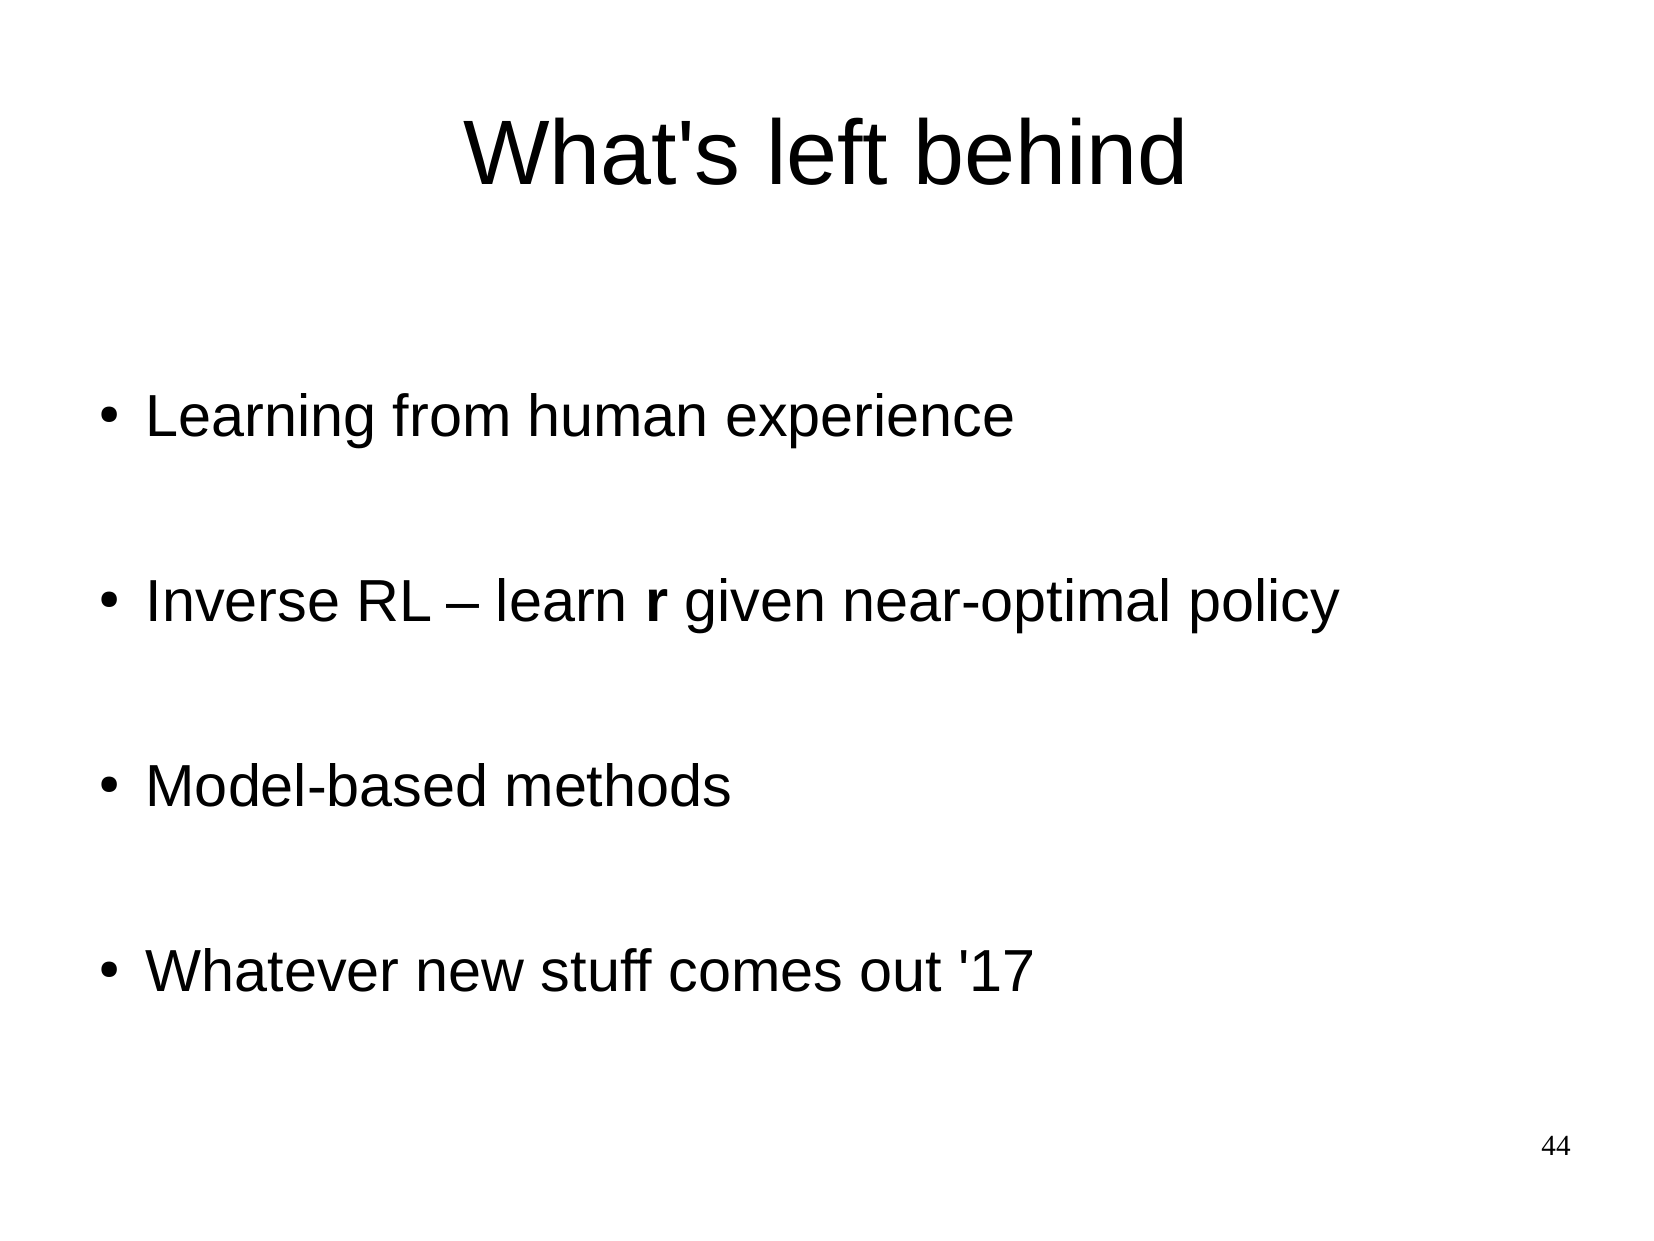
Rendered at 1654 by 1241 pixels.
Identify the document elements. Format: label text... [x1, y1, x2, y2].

list Learning from human experience Inverse RL – learn r given near-optimal policy Model-based methods Whatever new stuff comes out '17 [82, 290, 1571, 1010]
title What's left behind [82, 49, 1571, 257]
